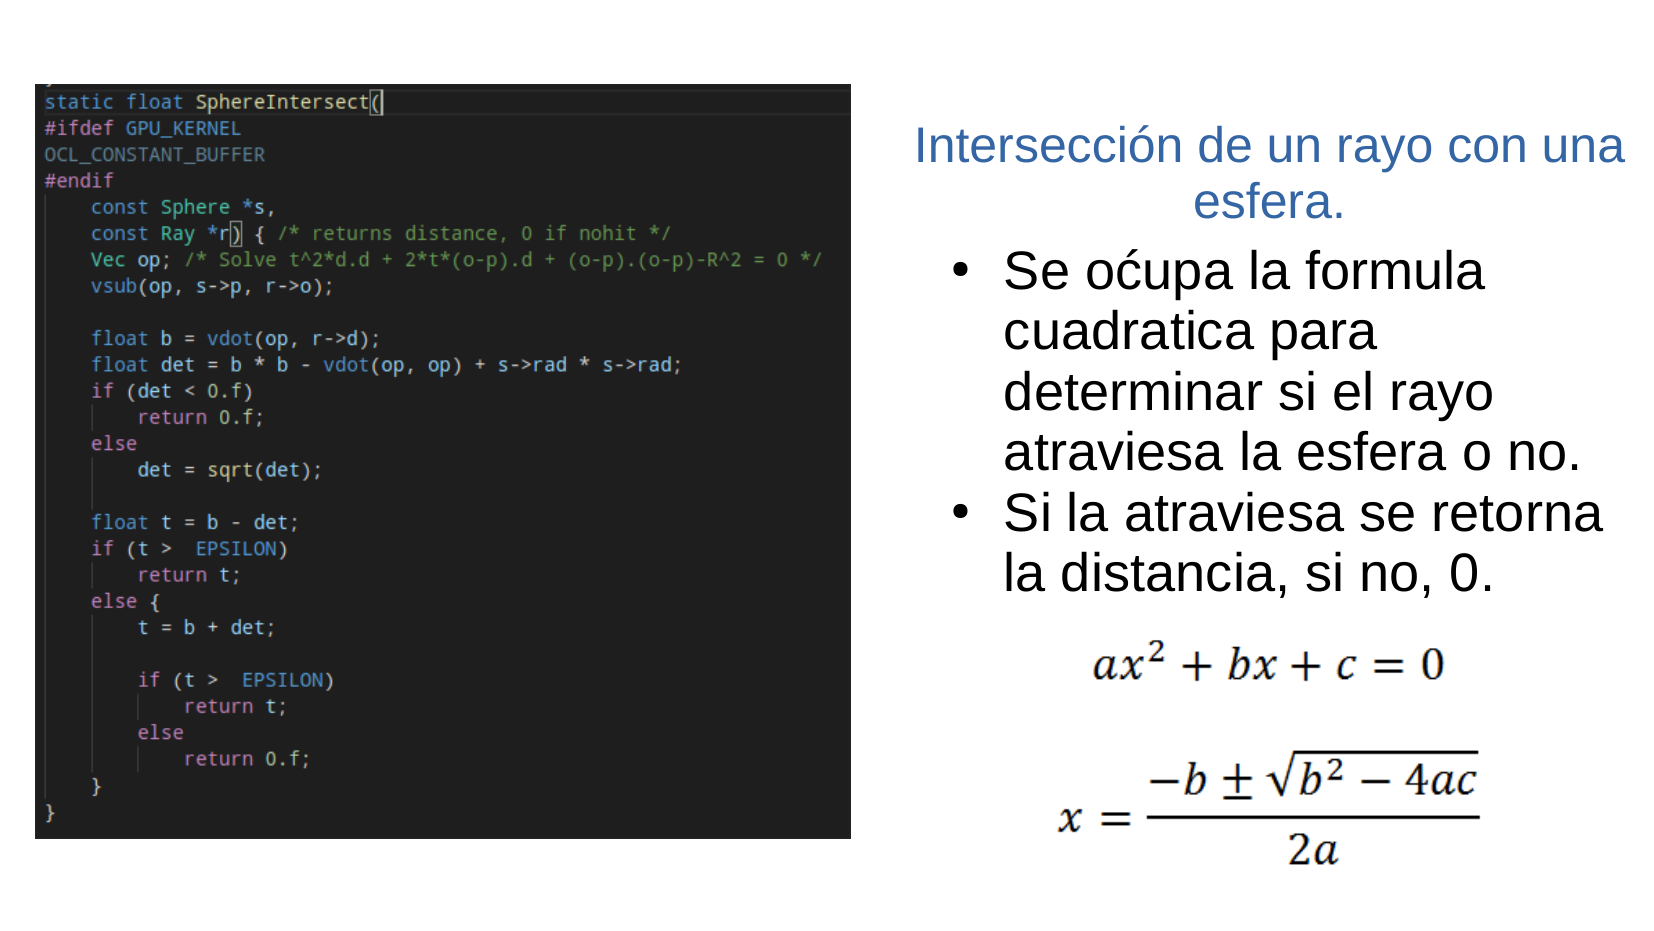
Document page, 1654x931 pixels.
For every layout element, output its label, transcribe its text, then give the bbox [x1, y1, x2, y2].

list Se oćupa la formula cuadratica para determinar si el rayo atraviesa la esfera o no. Si la atraviesa se retorna la distancia, si no, 0. [933, 240, 1607, 733]
picture [35, 84, 851, 839]
picture [1027, 733, 1524, 915]
text_box Intersección de un rayo con una esfera. [897, 109, 1642, 237]
